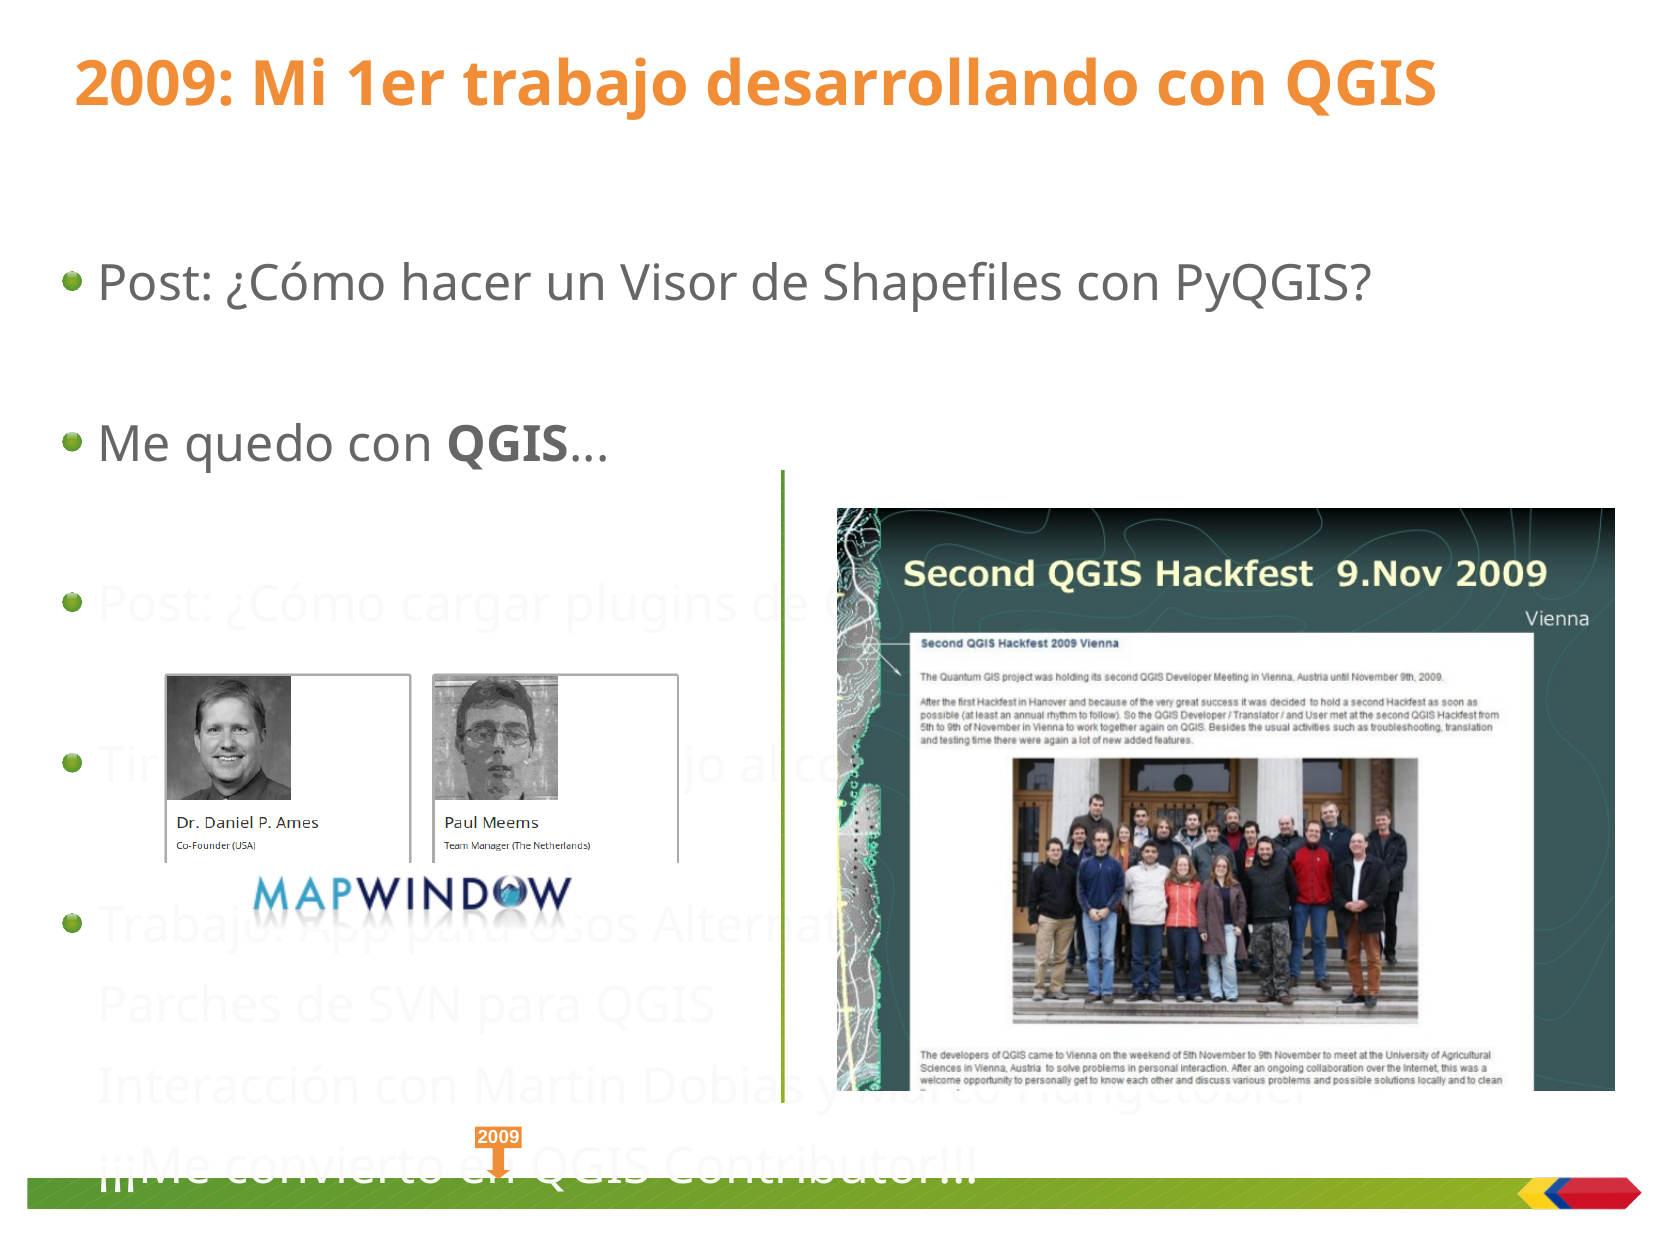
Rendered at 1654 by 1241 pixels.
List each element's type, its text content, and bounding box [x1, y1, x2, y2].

text_box [781, 470, 785, 1103]
picture [837, 508, 1615, 1091]
picture [158, 667, 684, 863]
text_box Post: ¿Cómo hacer un Visor de Shapefiles con PyQGIS? Me quedo con QGIS... Post: ¿Cómo cargar plugins de QGIS a mi Visor? Tim Sutton lleva mi trabajo al core Trabajo: App para Usos Alternativos de Suelos Parches de SVN para QGIS Interacción con Martin Dobias y Marco Hungetobler ¡¡¡Me convierto en QGIS Contributor!!! [46, 159, 1605, 1118]
text_box 2009 [475, 1126, 522, 1179]
text_box [27, 1178, 1532, 1209]
title 2009: Mi 1er trabajo desarrollando con QGIS [74, 45, 1599, 118]
picture [1517, 1131, 1642, 1241]
picture [250, 875, 575, 930]
